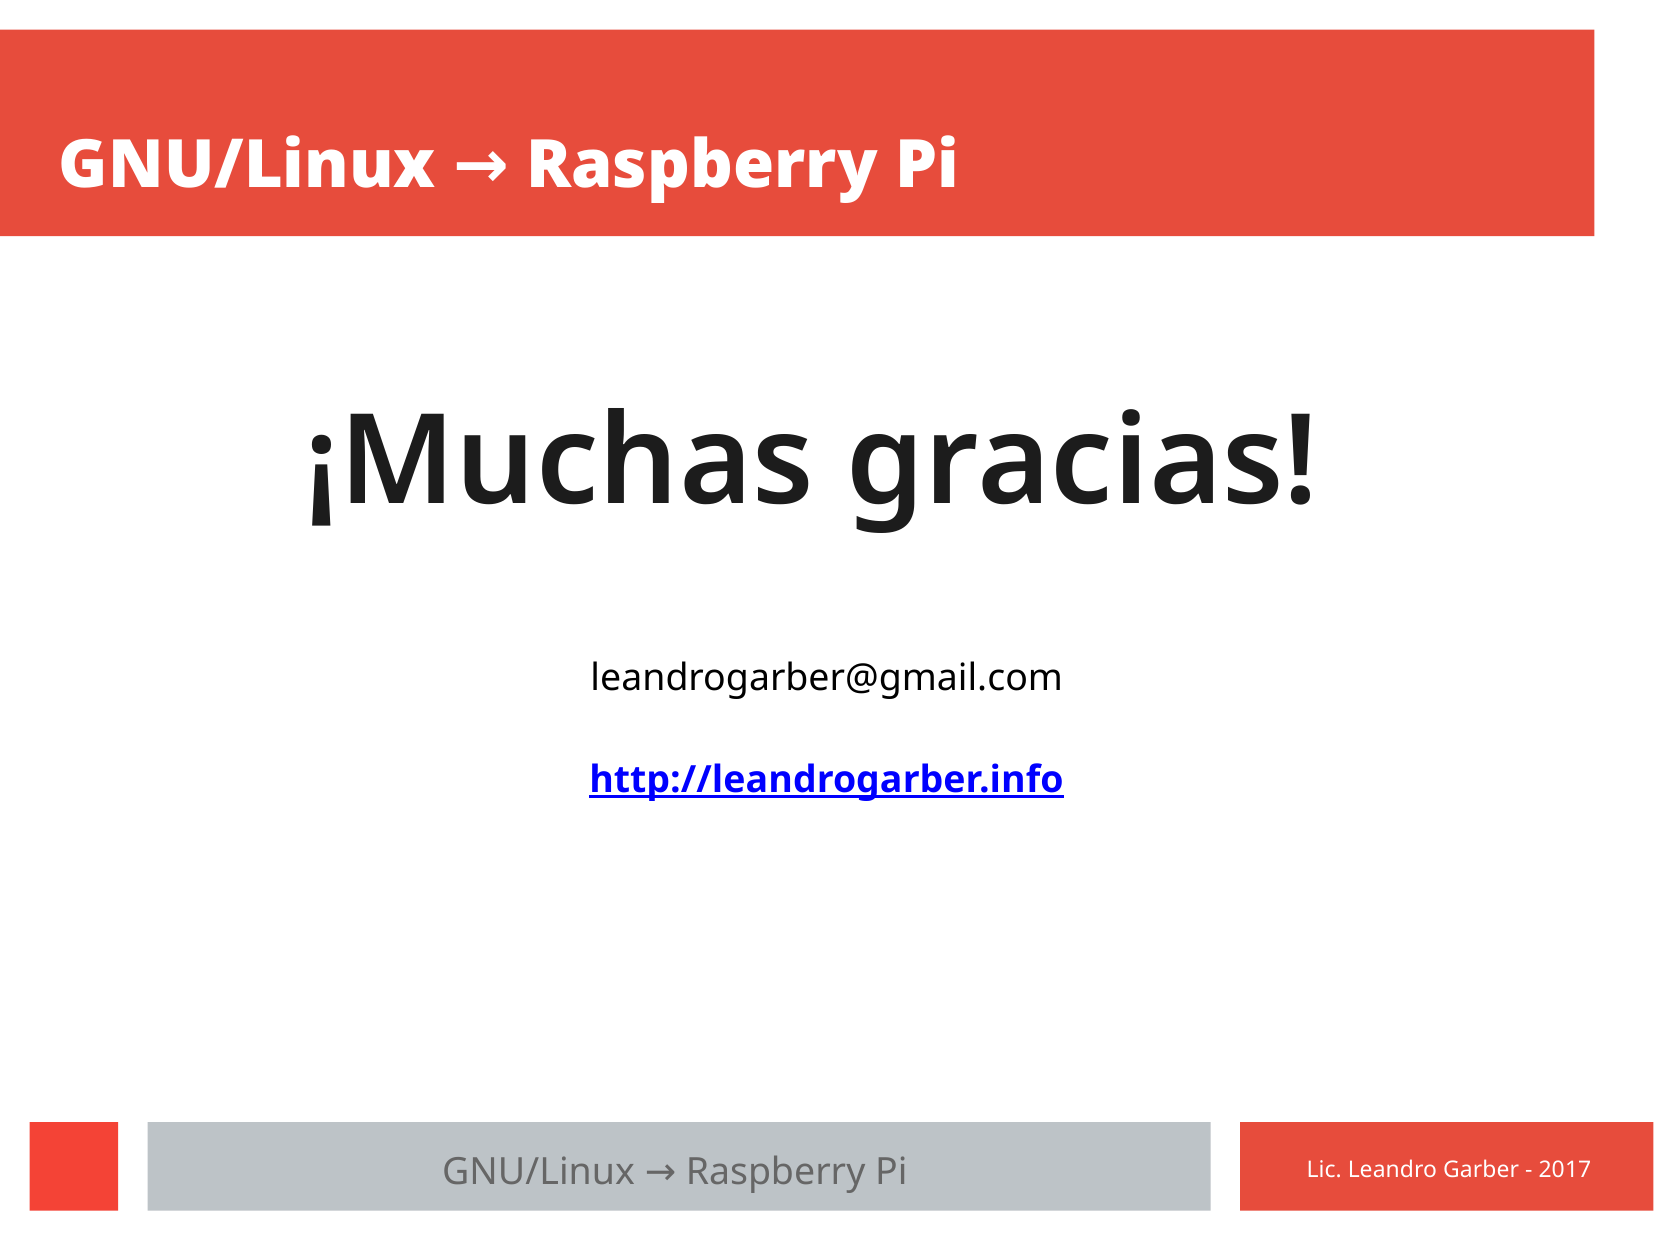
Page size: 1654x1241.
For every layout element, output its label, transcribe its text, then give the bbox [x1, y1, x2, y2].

text_box Lic. Leandro Garber - 2017 [1245, 1145, 1654, 1194]
list ¡Muchas gracias! [59, 324, 1565, 586]
text_box leandrogarber@gmail.com http://leandrogarber.info [0, 642, 1654, 800]
text_box GNU/Linux → Raspberry Pi [150, 1125, 1201, 1215]
title GNU/Linux → Raspberry Pi [59, 59, 1595, 207]
